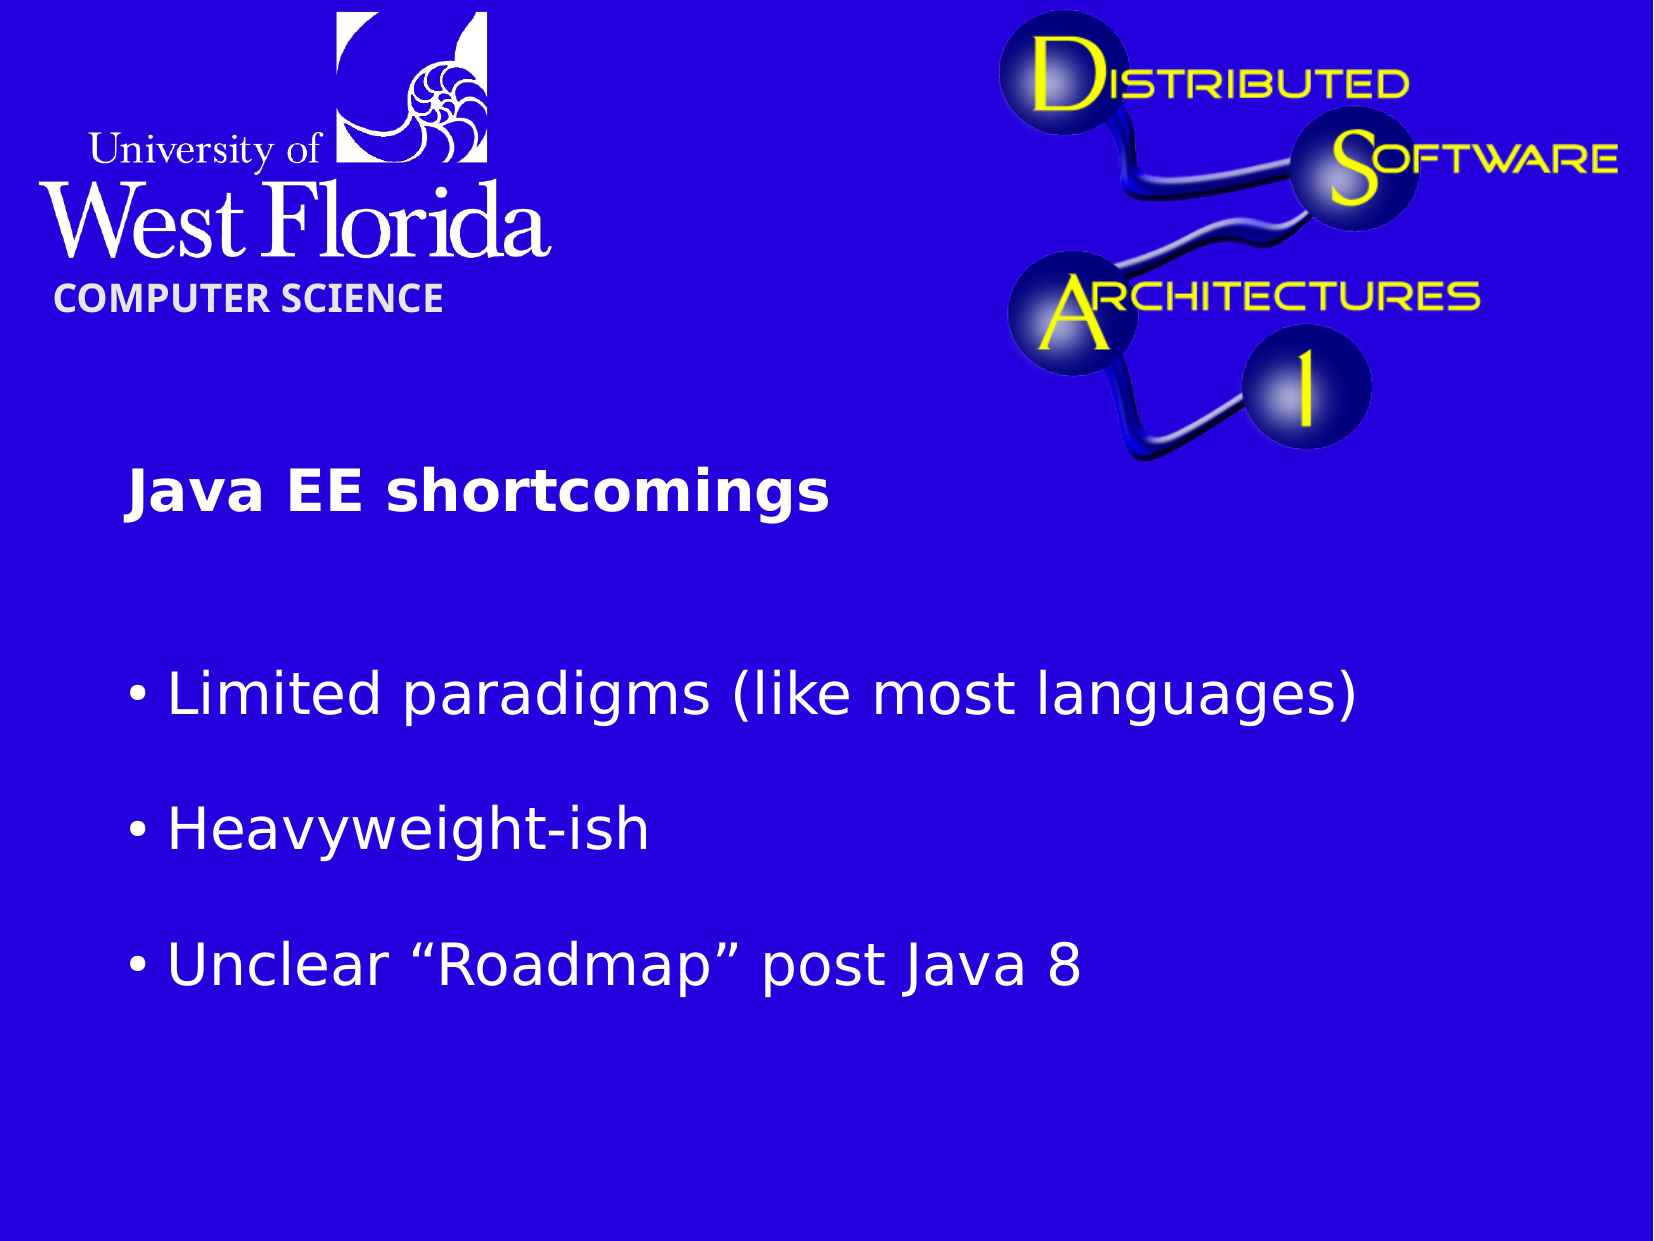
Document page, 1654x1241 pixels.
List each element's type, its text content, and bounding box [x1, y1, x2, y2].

picture [37, 0, 559, 262]
text_box Java EE shortcomings Limited paradigms (like most languages) Heavyweight-ish Unclear “Roadmap” post Java 8 [112, 450, 1613, 1091]
picture [910, 0, 1653, 506]
text_box COMPUTER SCIENCE [37, 262, 563, 334]
